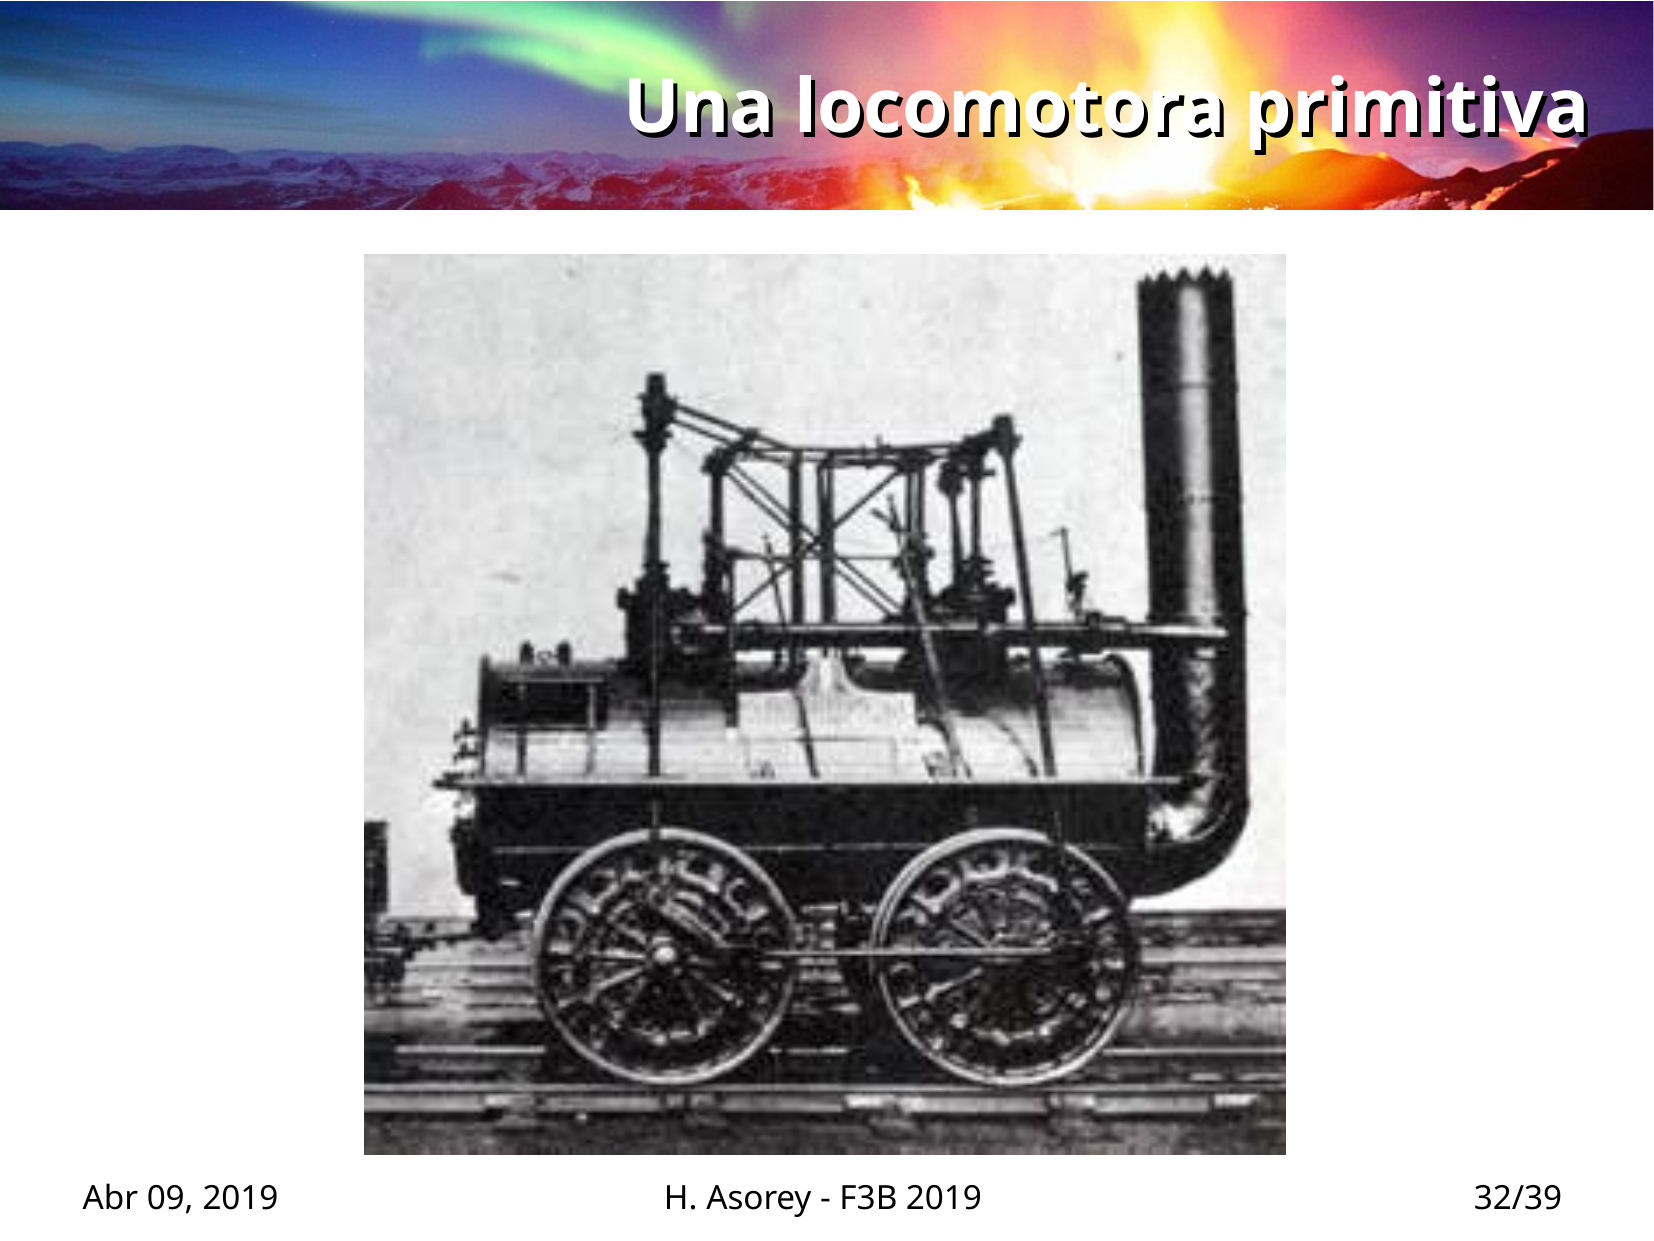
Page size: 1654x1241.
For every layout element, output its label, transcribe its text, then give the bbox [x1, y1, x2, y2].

title Una locomotora primitiva [45, 15, 1606, 191]
picture [0, 1, 1654, 210]
picture [364, 254, 1286, 1156]
